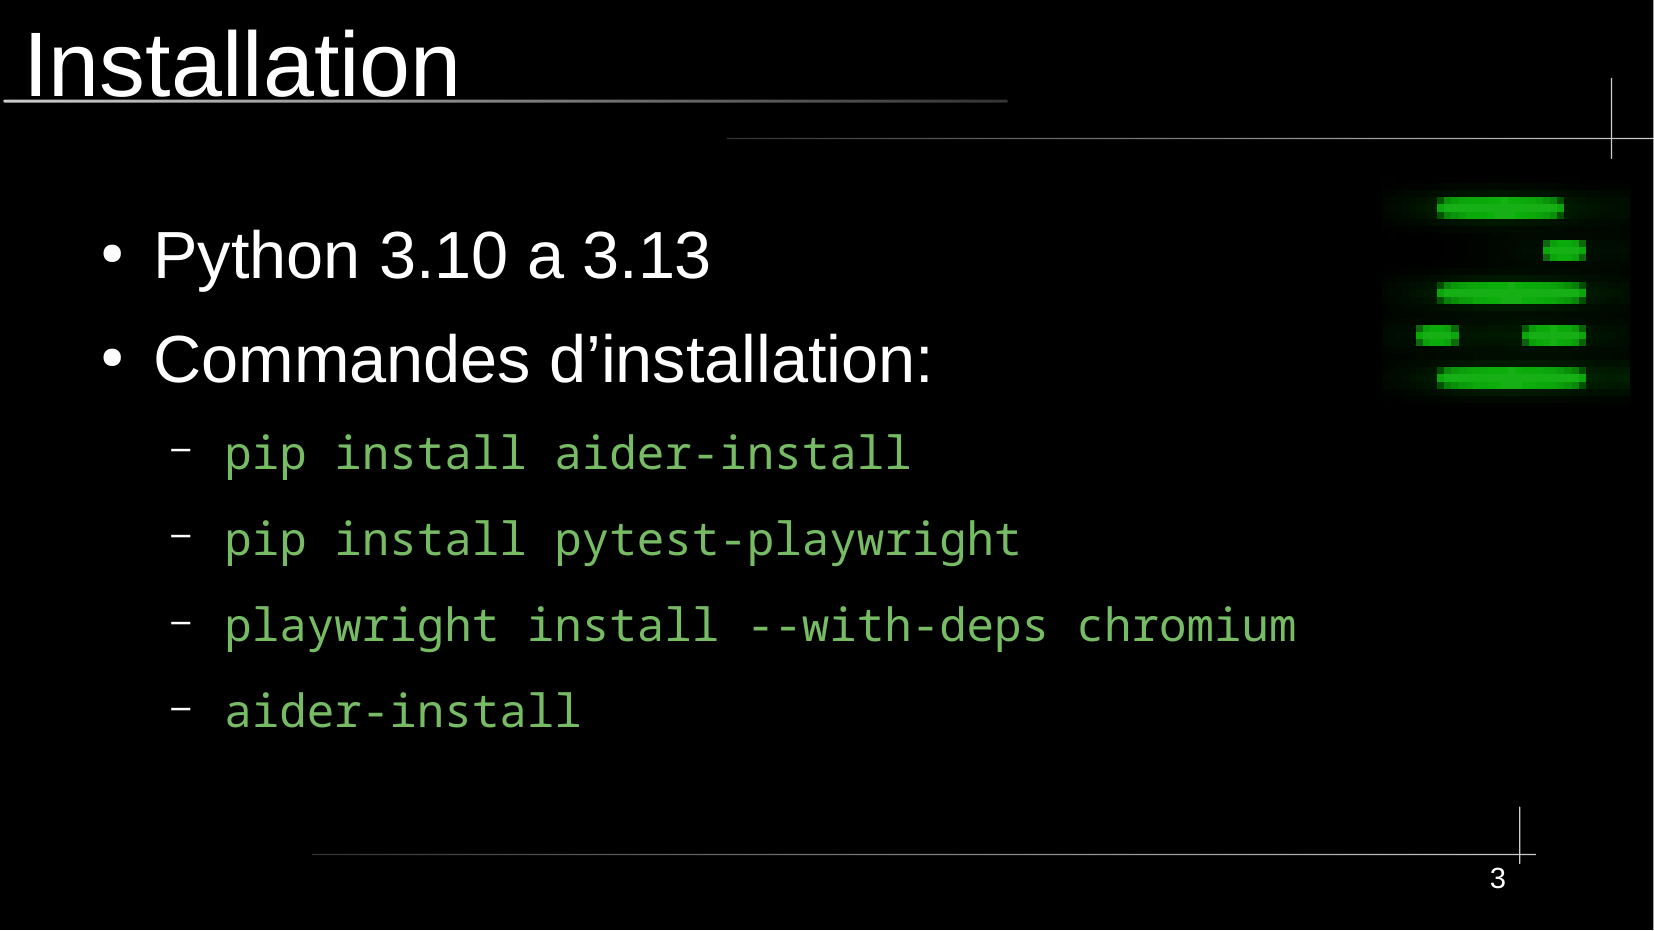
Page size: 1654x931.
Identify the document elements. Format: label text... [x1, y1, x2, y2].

list Python 3.10 a 3.13 Commandes d’installation: pip install aider-install pip install pytest-playwright playwright install --with-deps chromium aider-install [82, 217, 1571, 758]
picture [1381, 160, 1630, 408]
title Installation [23, 11, 1589, 119]
